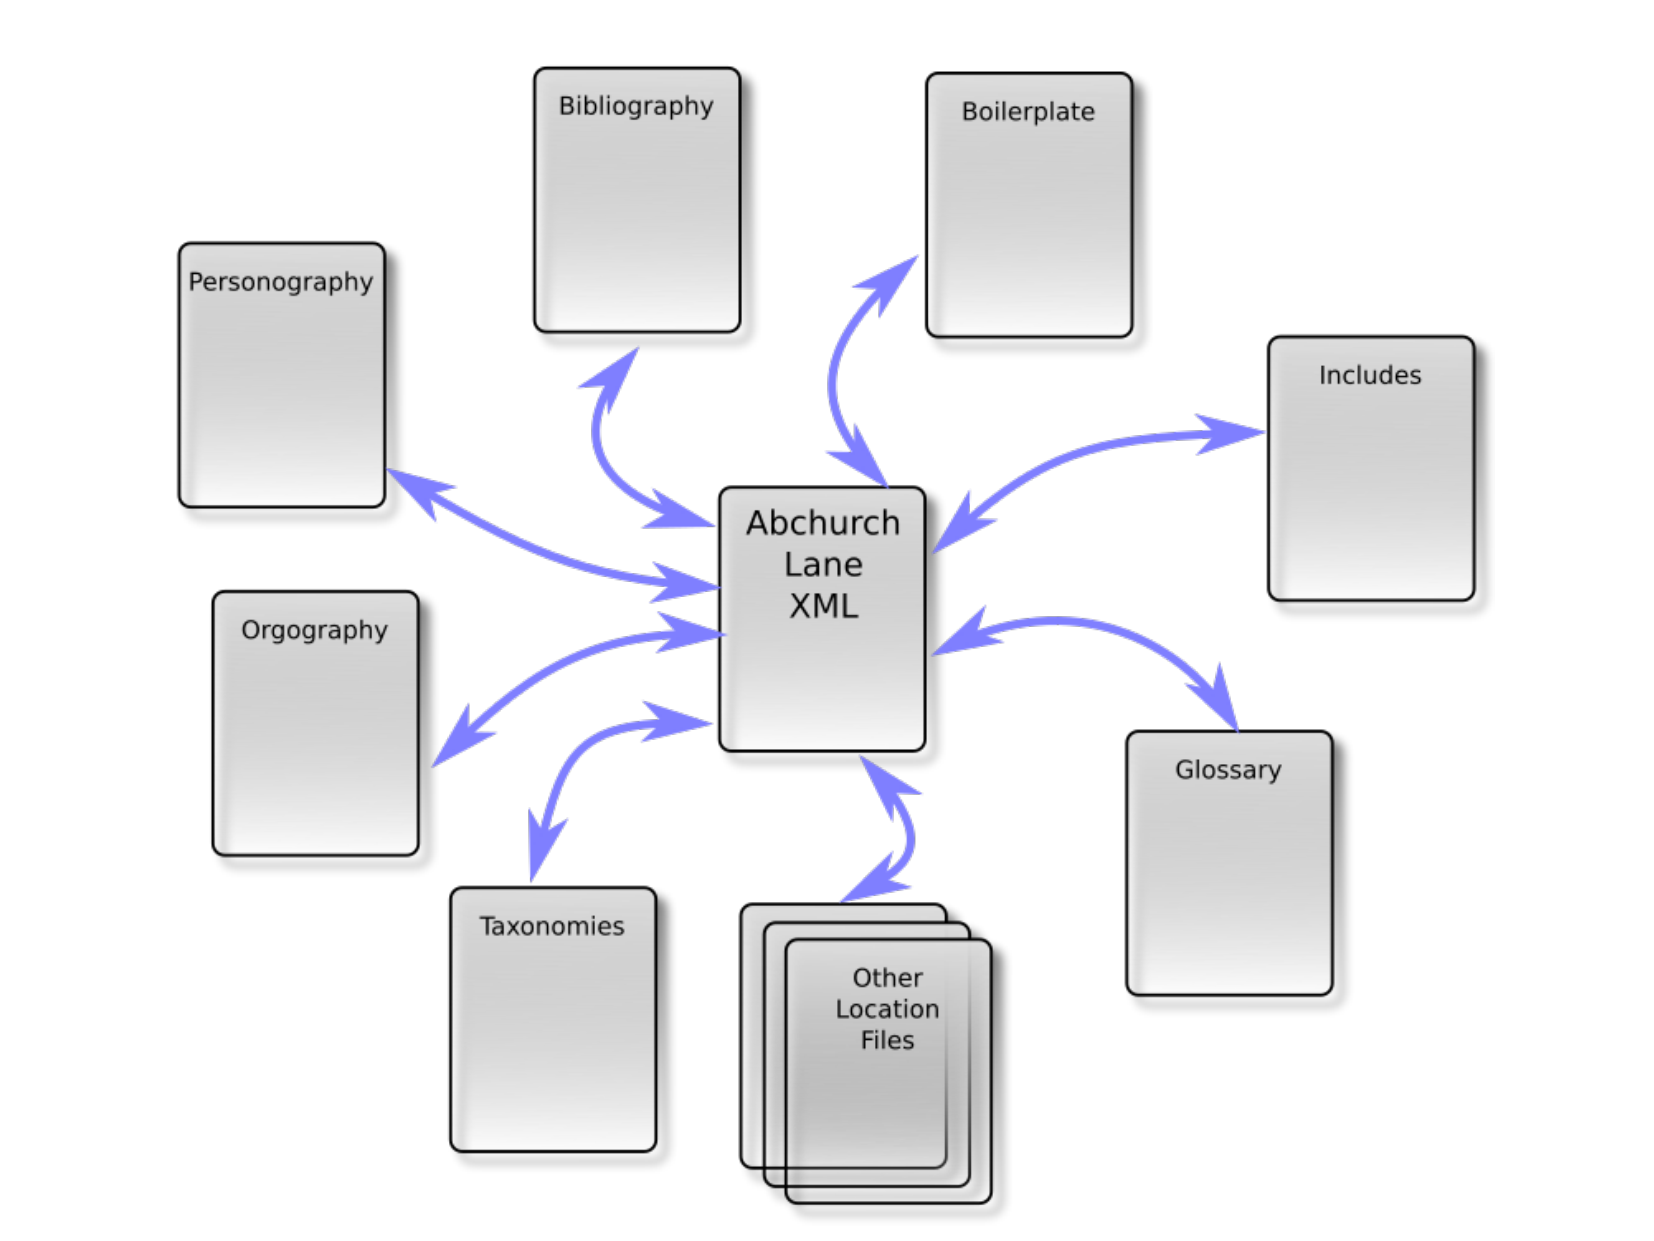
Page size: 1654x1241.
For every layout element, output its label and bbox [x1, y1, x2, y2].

picture [159, 42, 1495, 1230]
